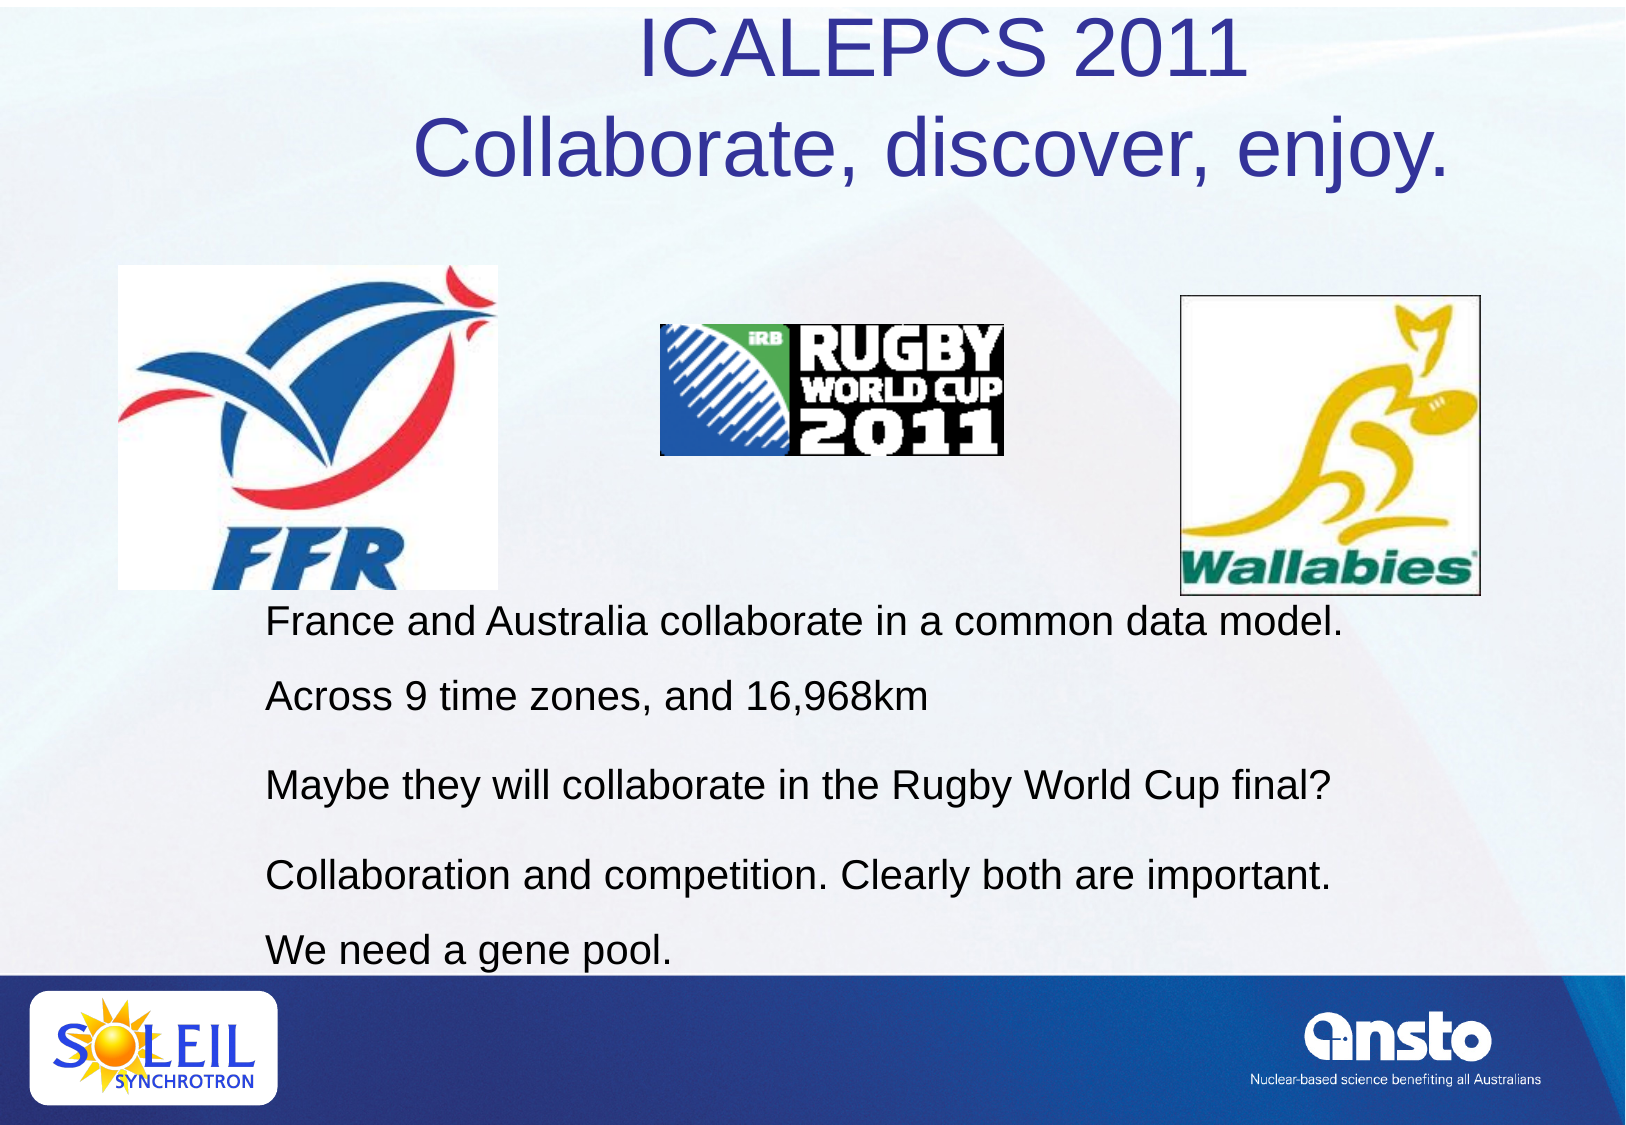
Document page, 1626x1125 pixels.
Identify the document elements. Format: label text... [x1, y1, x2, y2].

list France and Australia collaborate in a common data model. Across 9 time zones, and 16,968km Maybe they will collaborate in the Rugby World Cup final? Collaboration and competition. Clearly both are important. We need a gene pool. [250, 560, 1418, 975]
picture [0, 7, 1626, 1125]
title ICALEPCS 2011 Collaborate, discover, enjoy. [340, 0, 1549, 202]
